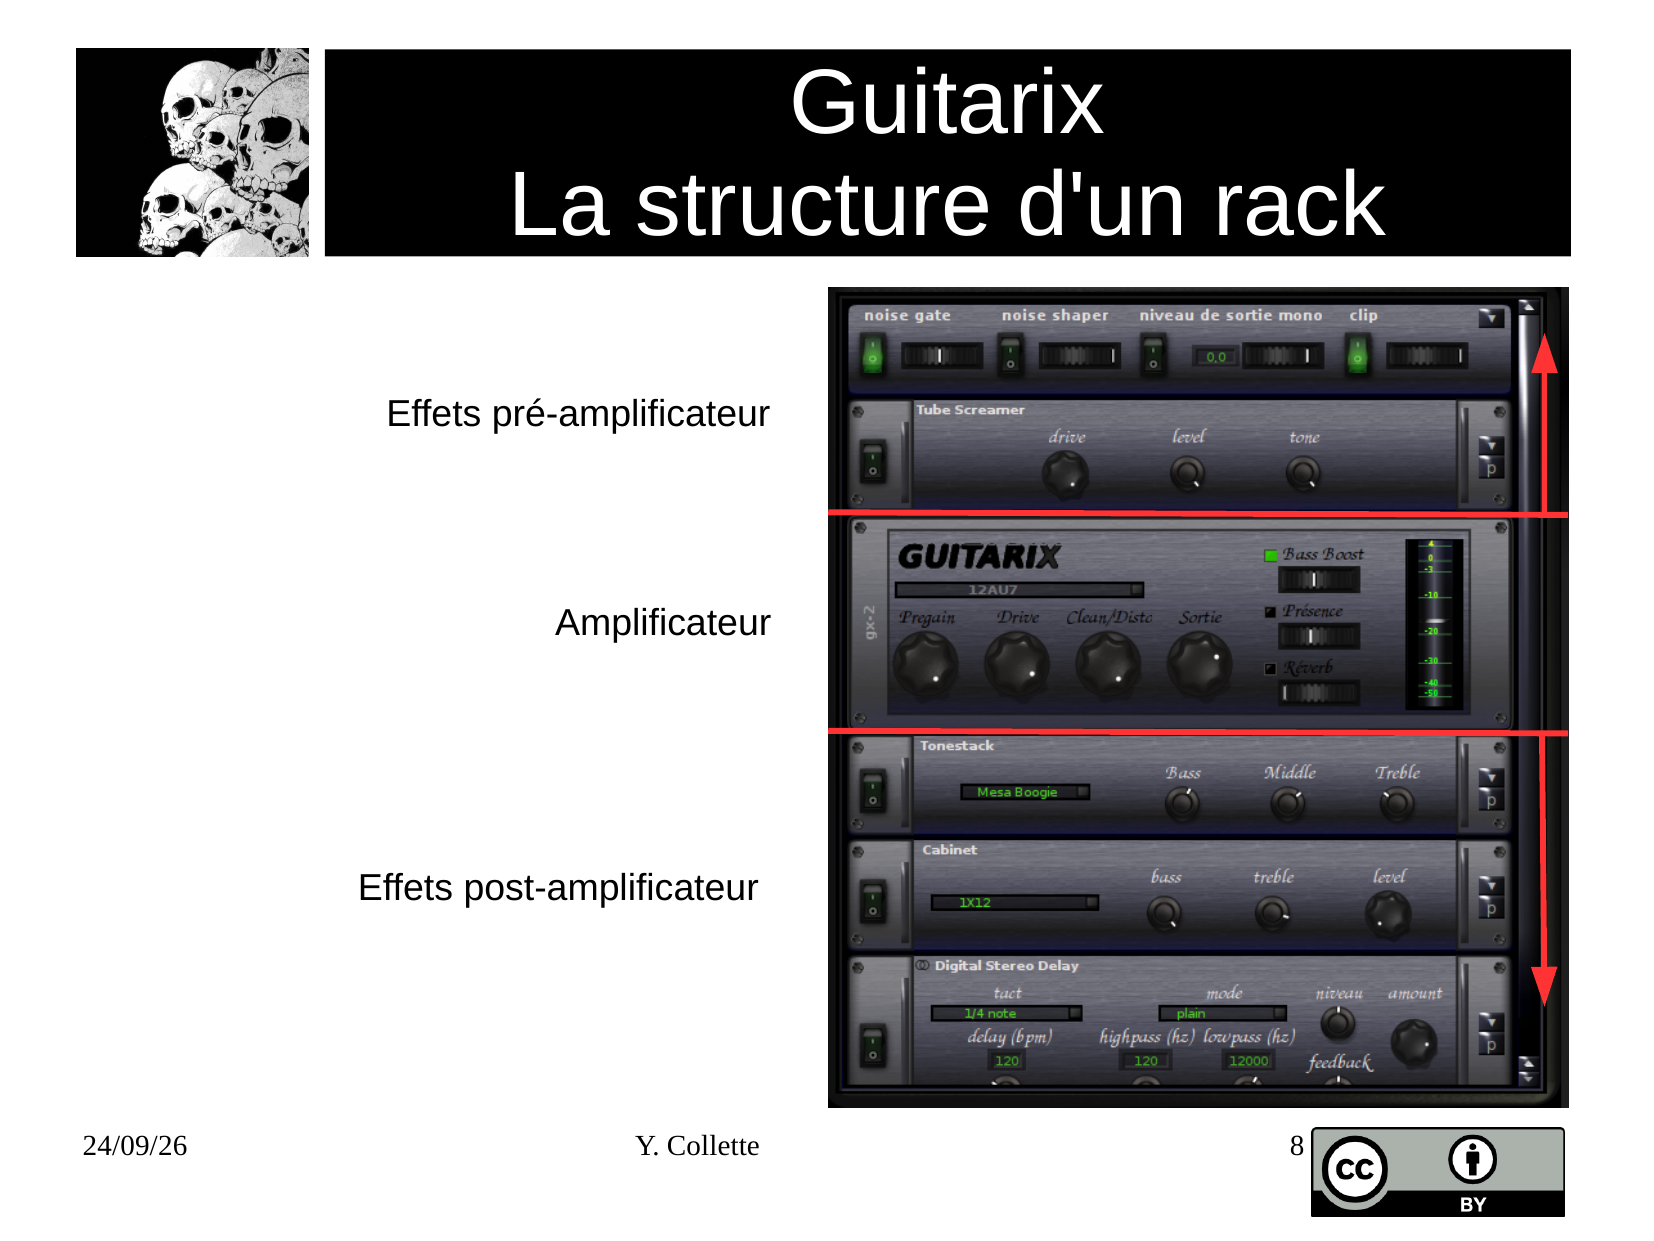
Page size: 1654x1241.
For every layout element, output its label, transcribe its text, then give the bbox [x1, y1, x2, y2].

text_box Effets pré-amplificateur [371, 384, 800, 442]
title Guitarix La structure d'un rack [324, 49, 1571, 257]
picture [828, 287, 1569, 511]
picture [828, 516, 1569, 730]
picture [76, 48, 309, 257]
picture [1311, 1127, 1565, 1217]
text_box Amplificateur [540, 593, 795, 651]
picture [828, 734, 1569, 1108]
text_box Effets post-amplificateur [343, 859, 797, 923]
